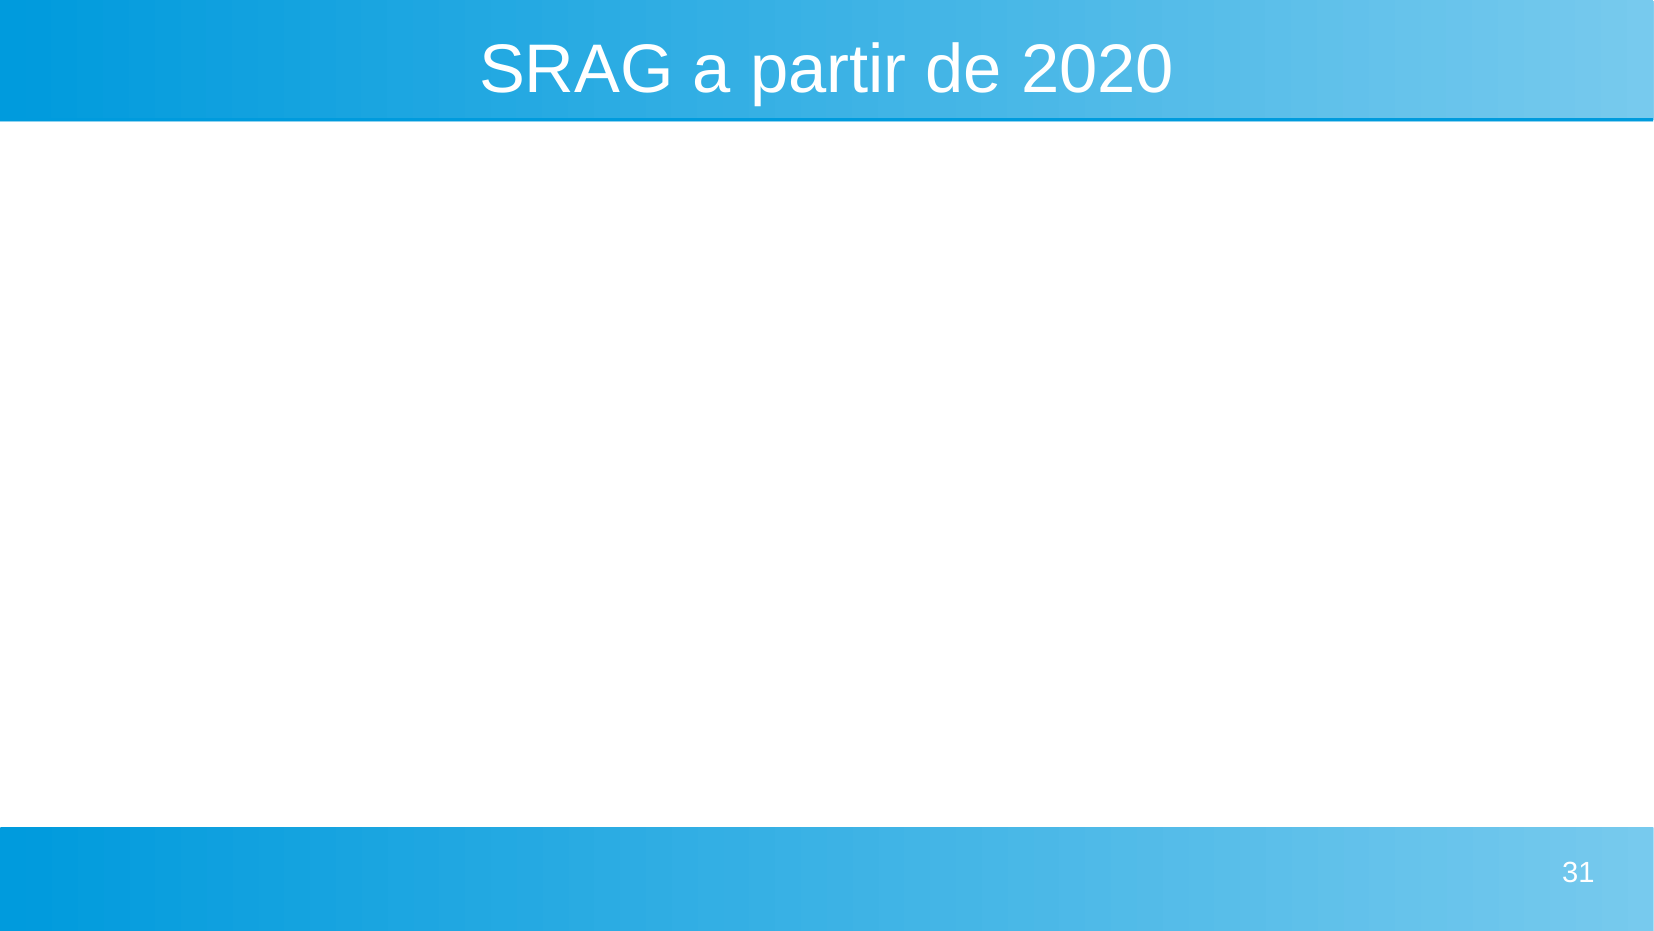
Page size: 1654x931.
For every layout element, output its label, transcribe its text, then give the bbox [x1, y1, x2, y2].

title SRAG a partir de 2020 [59, 29, 1595, 108]
